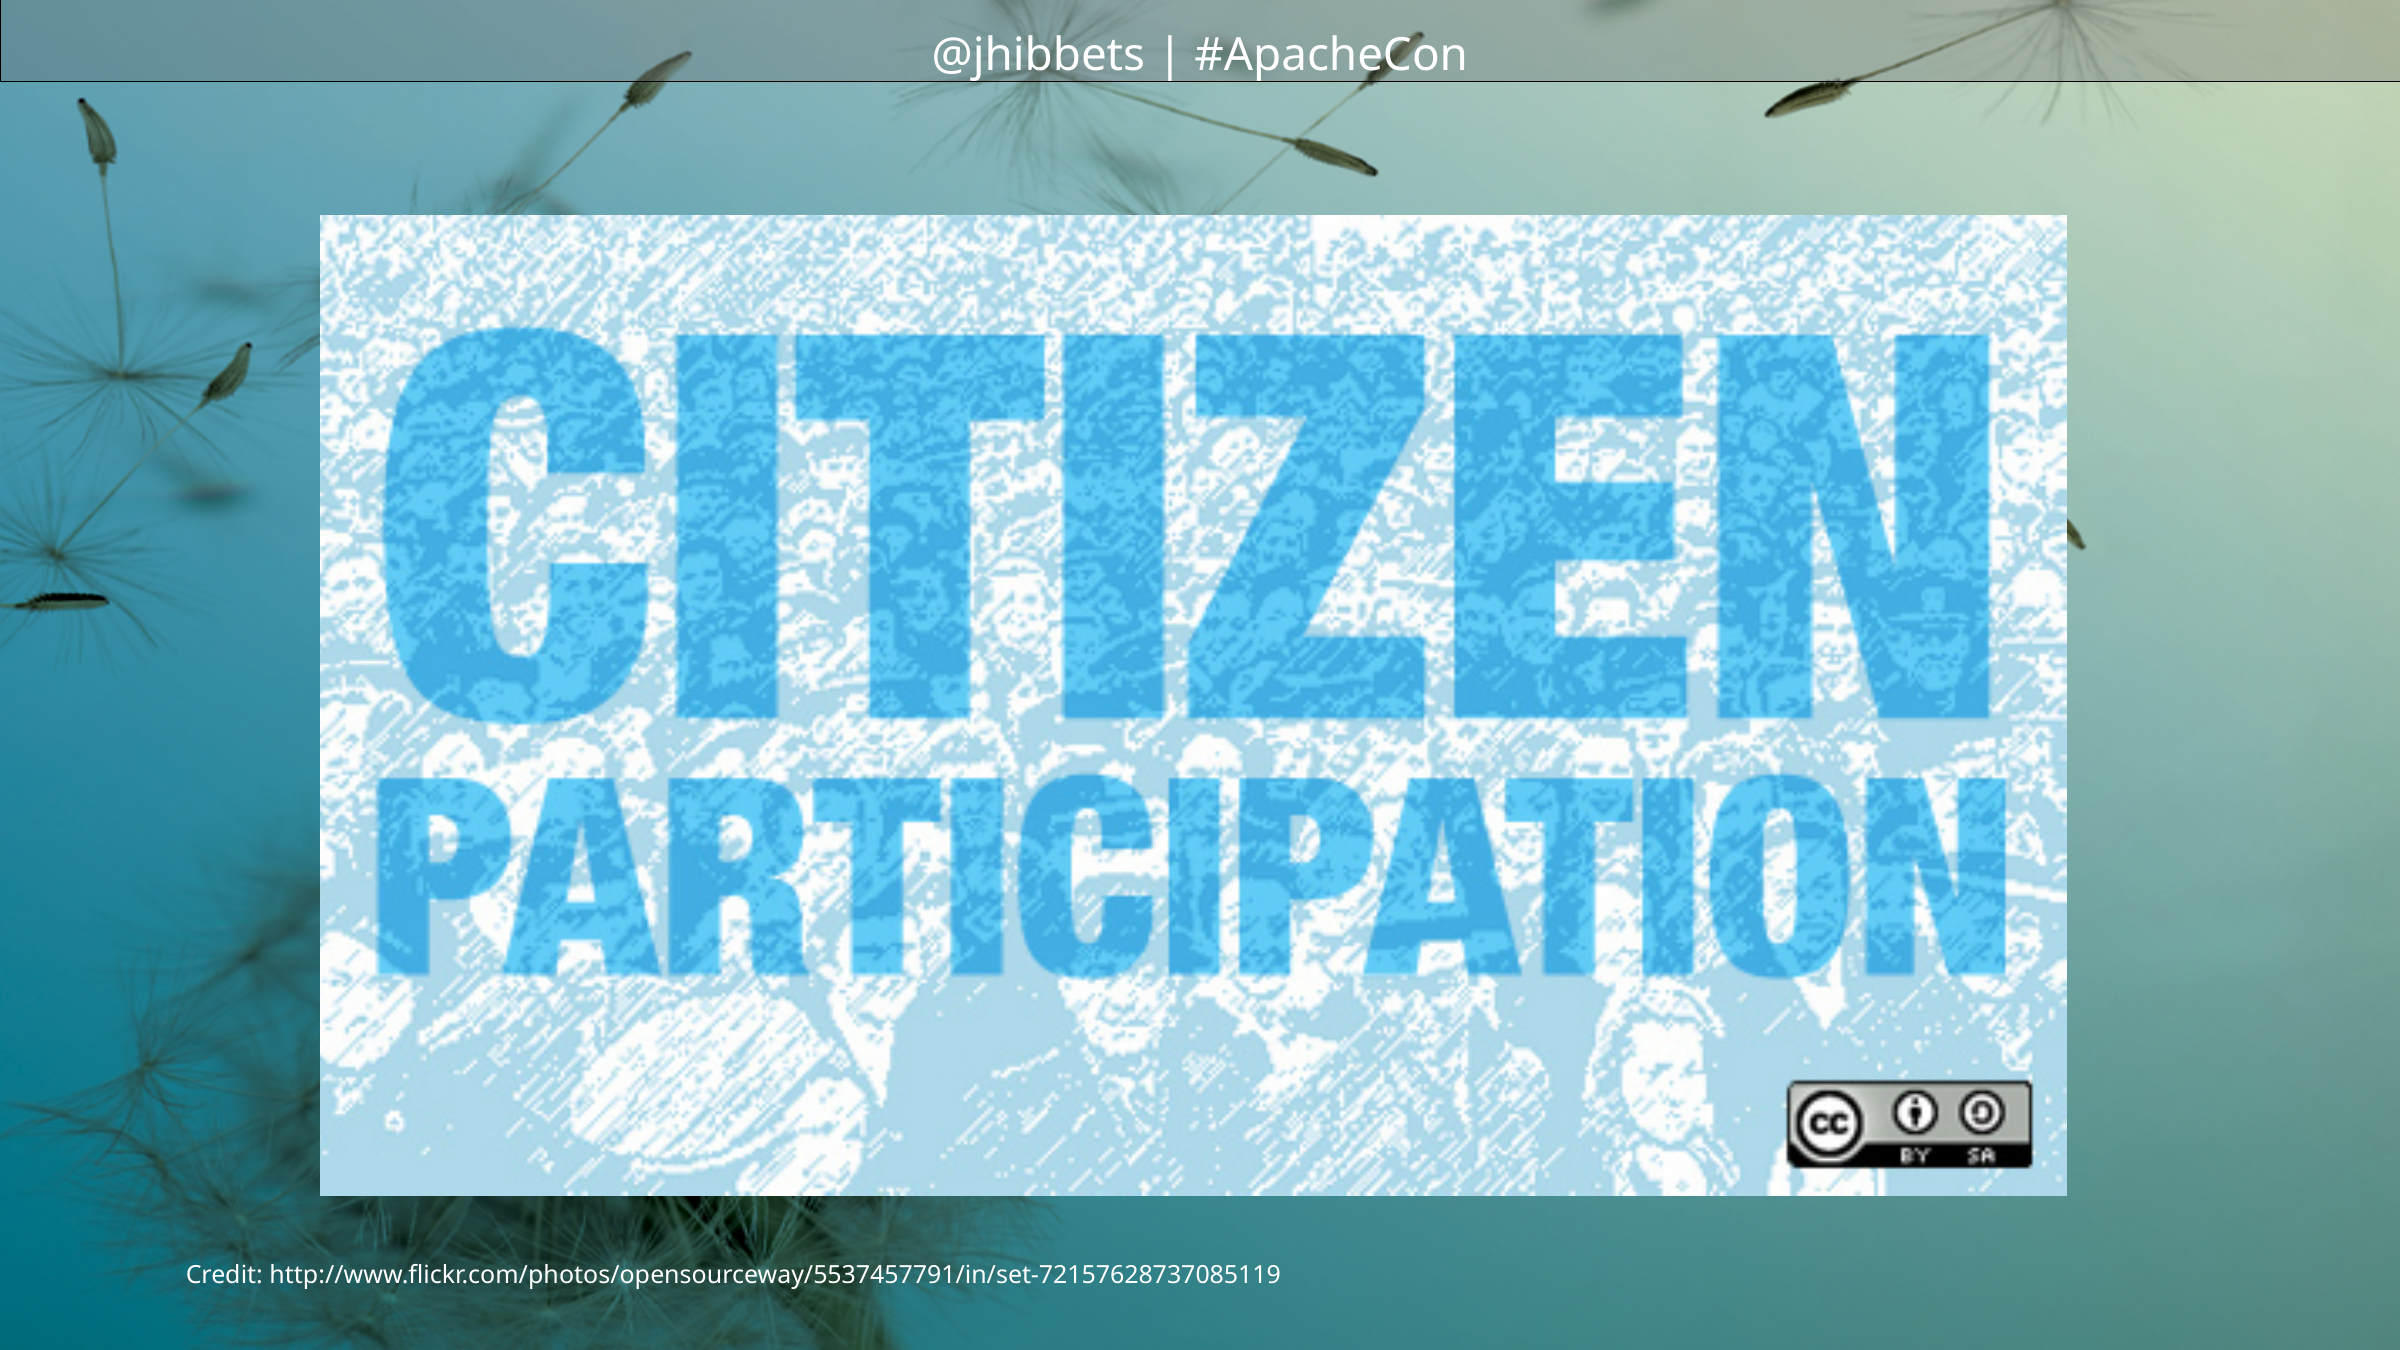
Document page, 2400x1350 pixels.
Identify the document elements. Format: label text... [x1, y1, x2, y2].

text_box Credit: http://www.flickr.com/photos/opensourceway/5537457791/in/set-72157628737085119 [171, 1249, 1784, 1296]
picture [0, 82, 2400, 1350]
